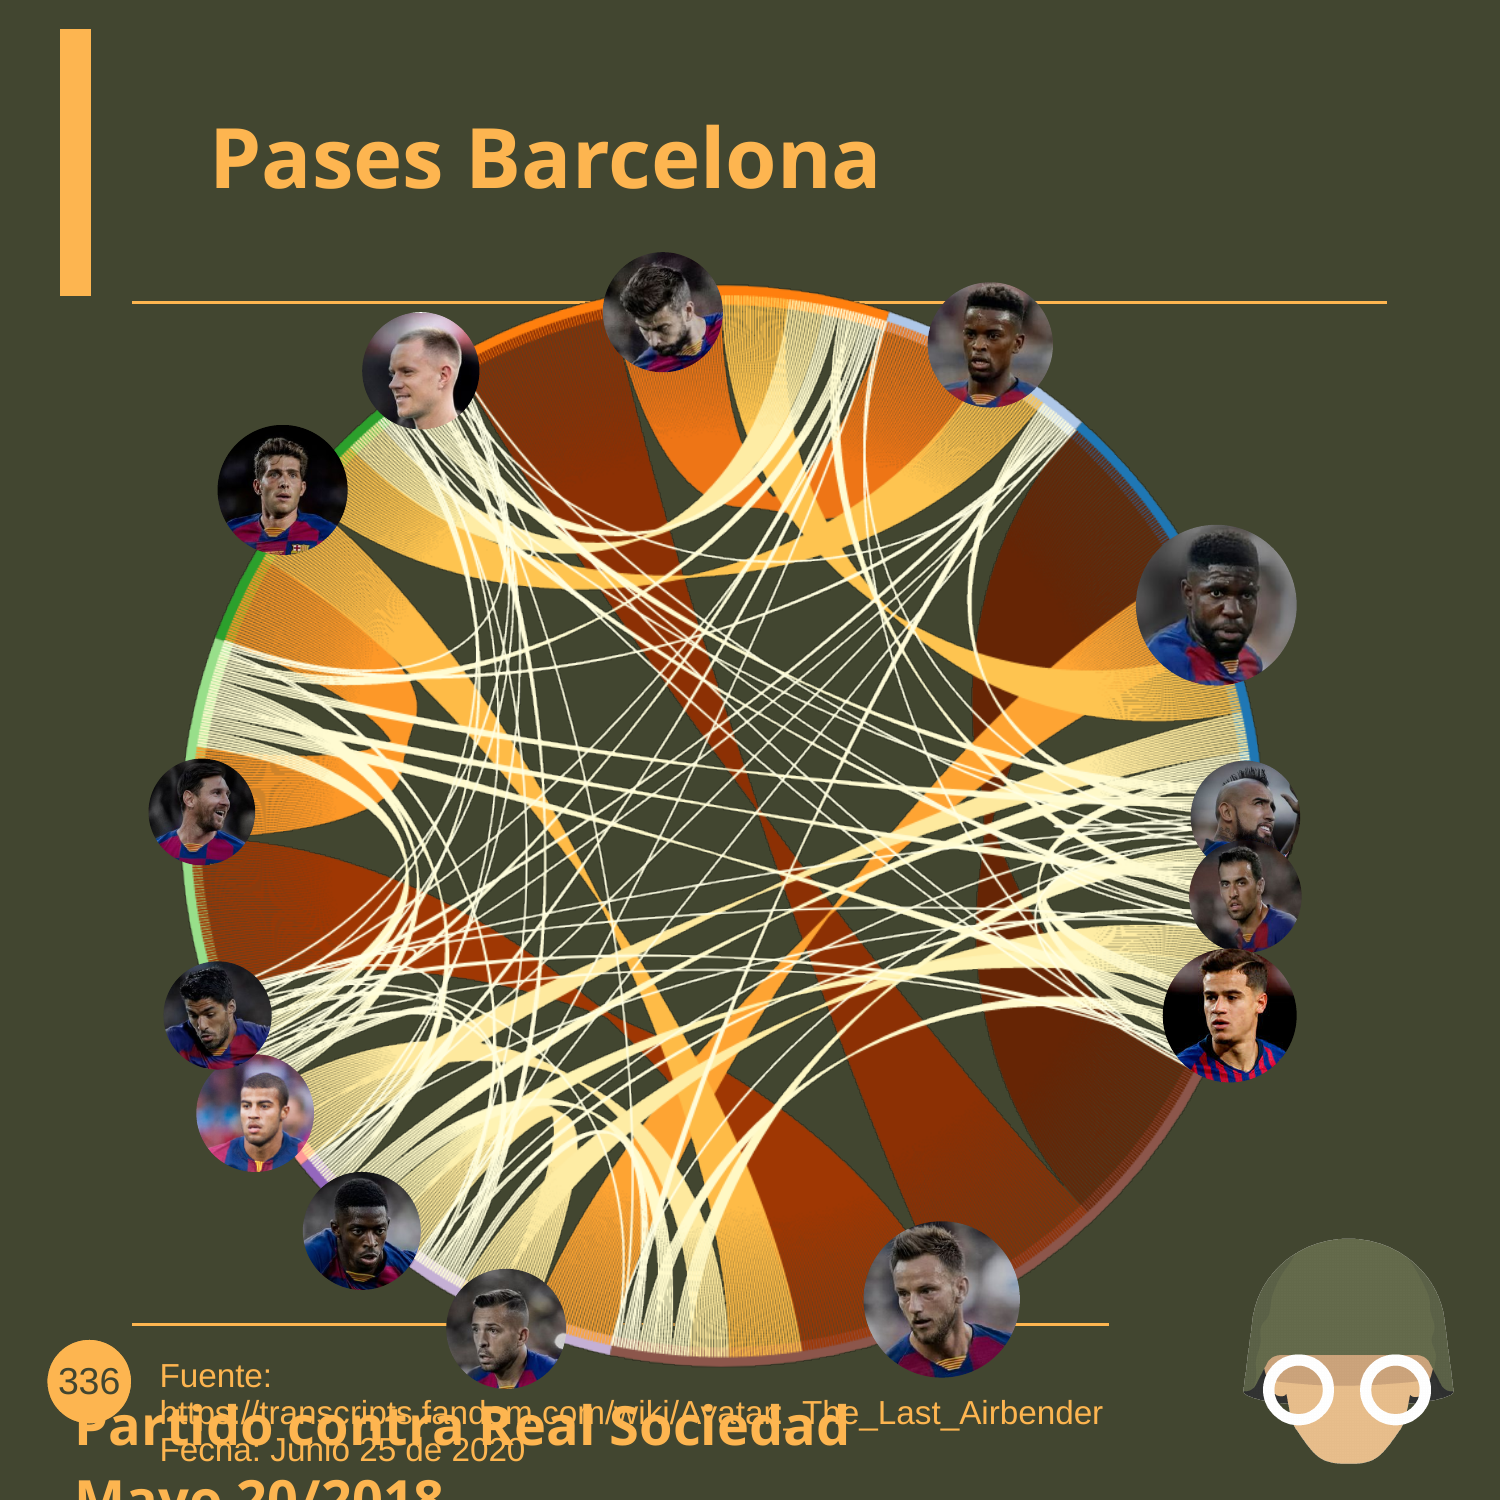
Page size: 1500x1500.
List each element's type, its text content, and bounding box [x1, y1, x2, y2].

text_box Partido contra Real Sociedad Mayo 20/2018 [60, 1380, 1366, 1500]
picture [135, 209, 1485, 1500]
text_box Pases Barcelona [195, 92, 1500, 285]
